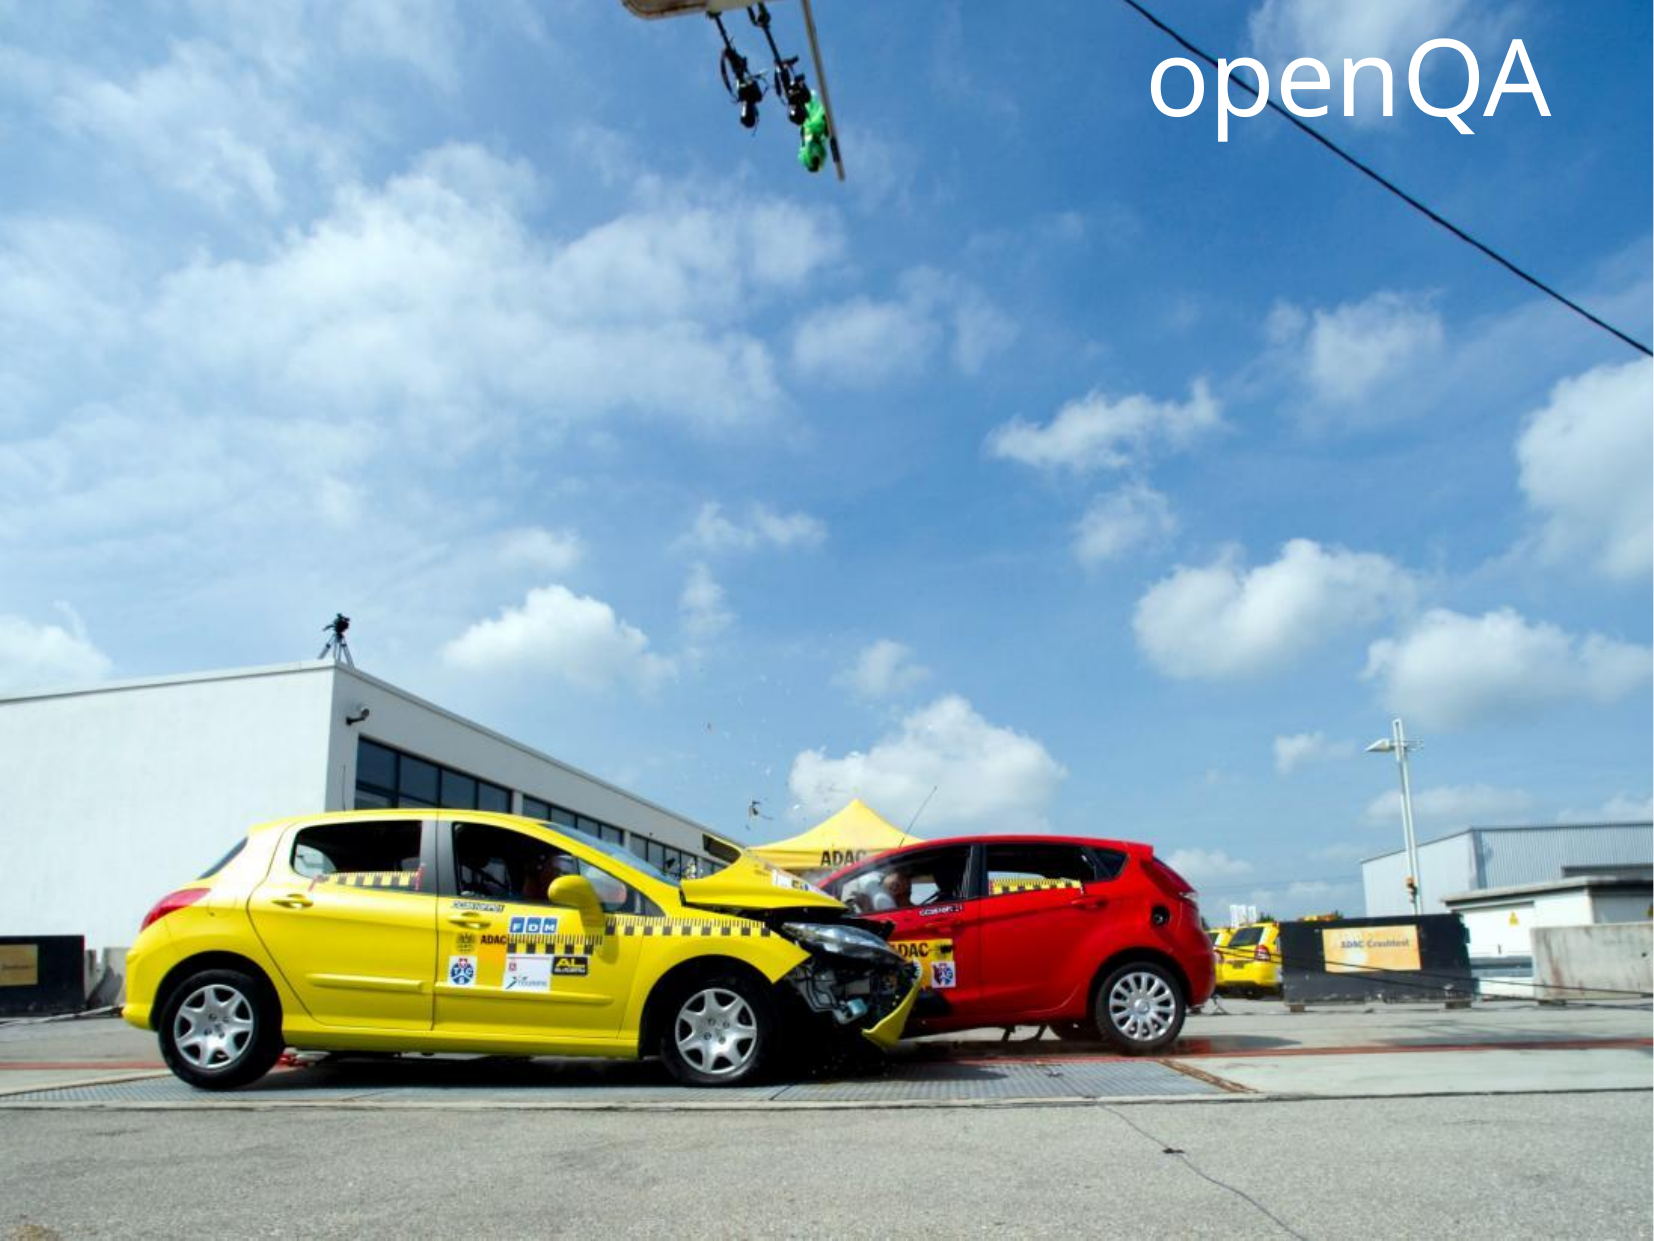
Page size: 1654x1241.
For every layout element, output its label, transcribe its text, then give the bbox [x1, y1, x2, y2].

text_box openQA [1030, 0, 1654, 150]
picture [0, 0, 1654, 1241]
